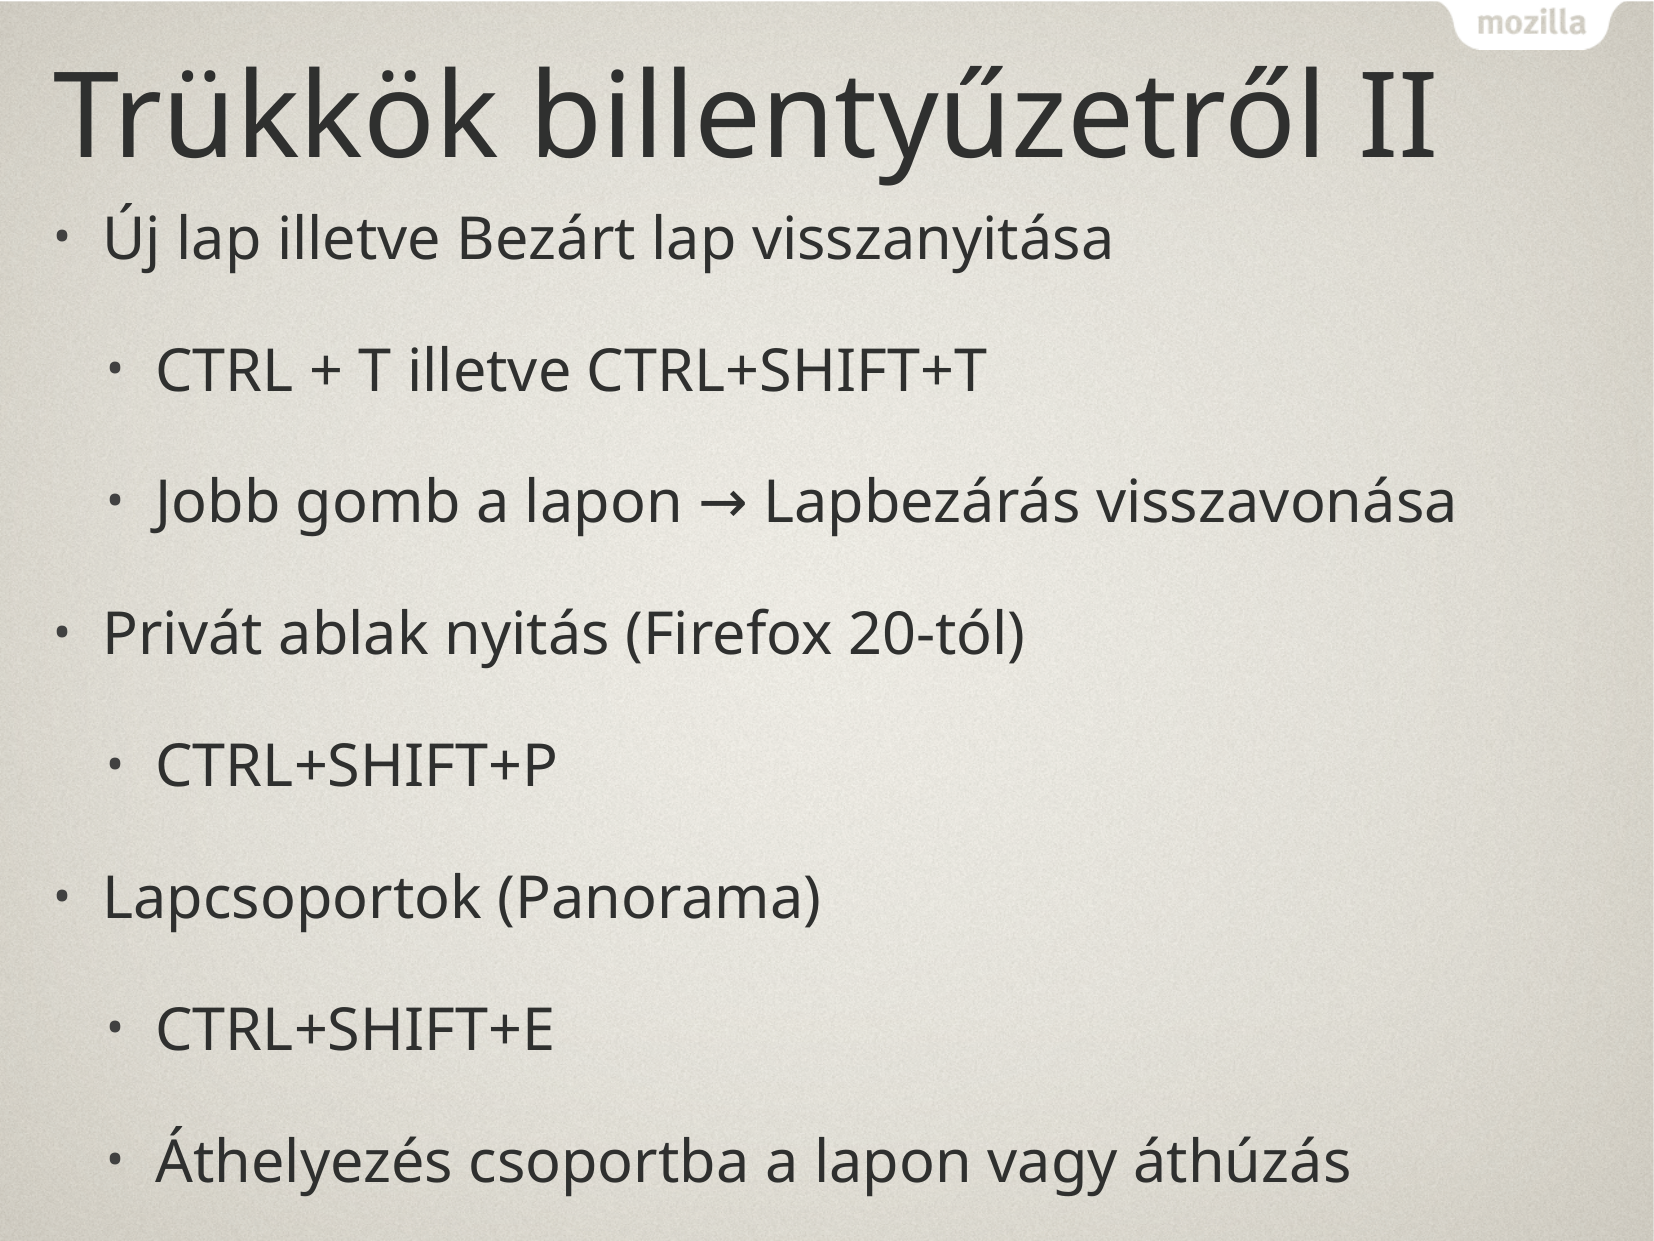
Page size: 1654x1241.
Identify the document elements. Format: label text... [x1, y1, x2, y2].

title Trükkök billentyűzetről II [45, 0, 1609, 238]
list Új lap illetve Bezárt lap visszanyitása CTRL + T illetve CTRL+SHIFT+T Jobb gomb a lapon → Lapbezárás visszavonása Privát ablak nyitás (Firefox 20-tól) CTRL+SHIFT+P Lapcsoportok (Panorama) CTRL+SHIFT+E Áthelyezés csoportba a lapon vagy áthúzás [45, 188, 1595, 1205]
picture [0, 0, 1654, 1241]
